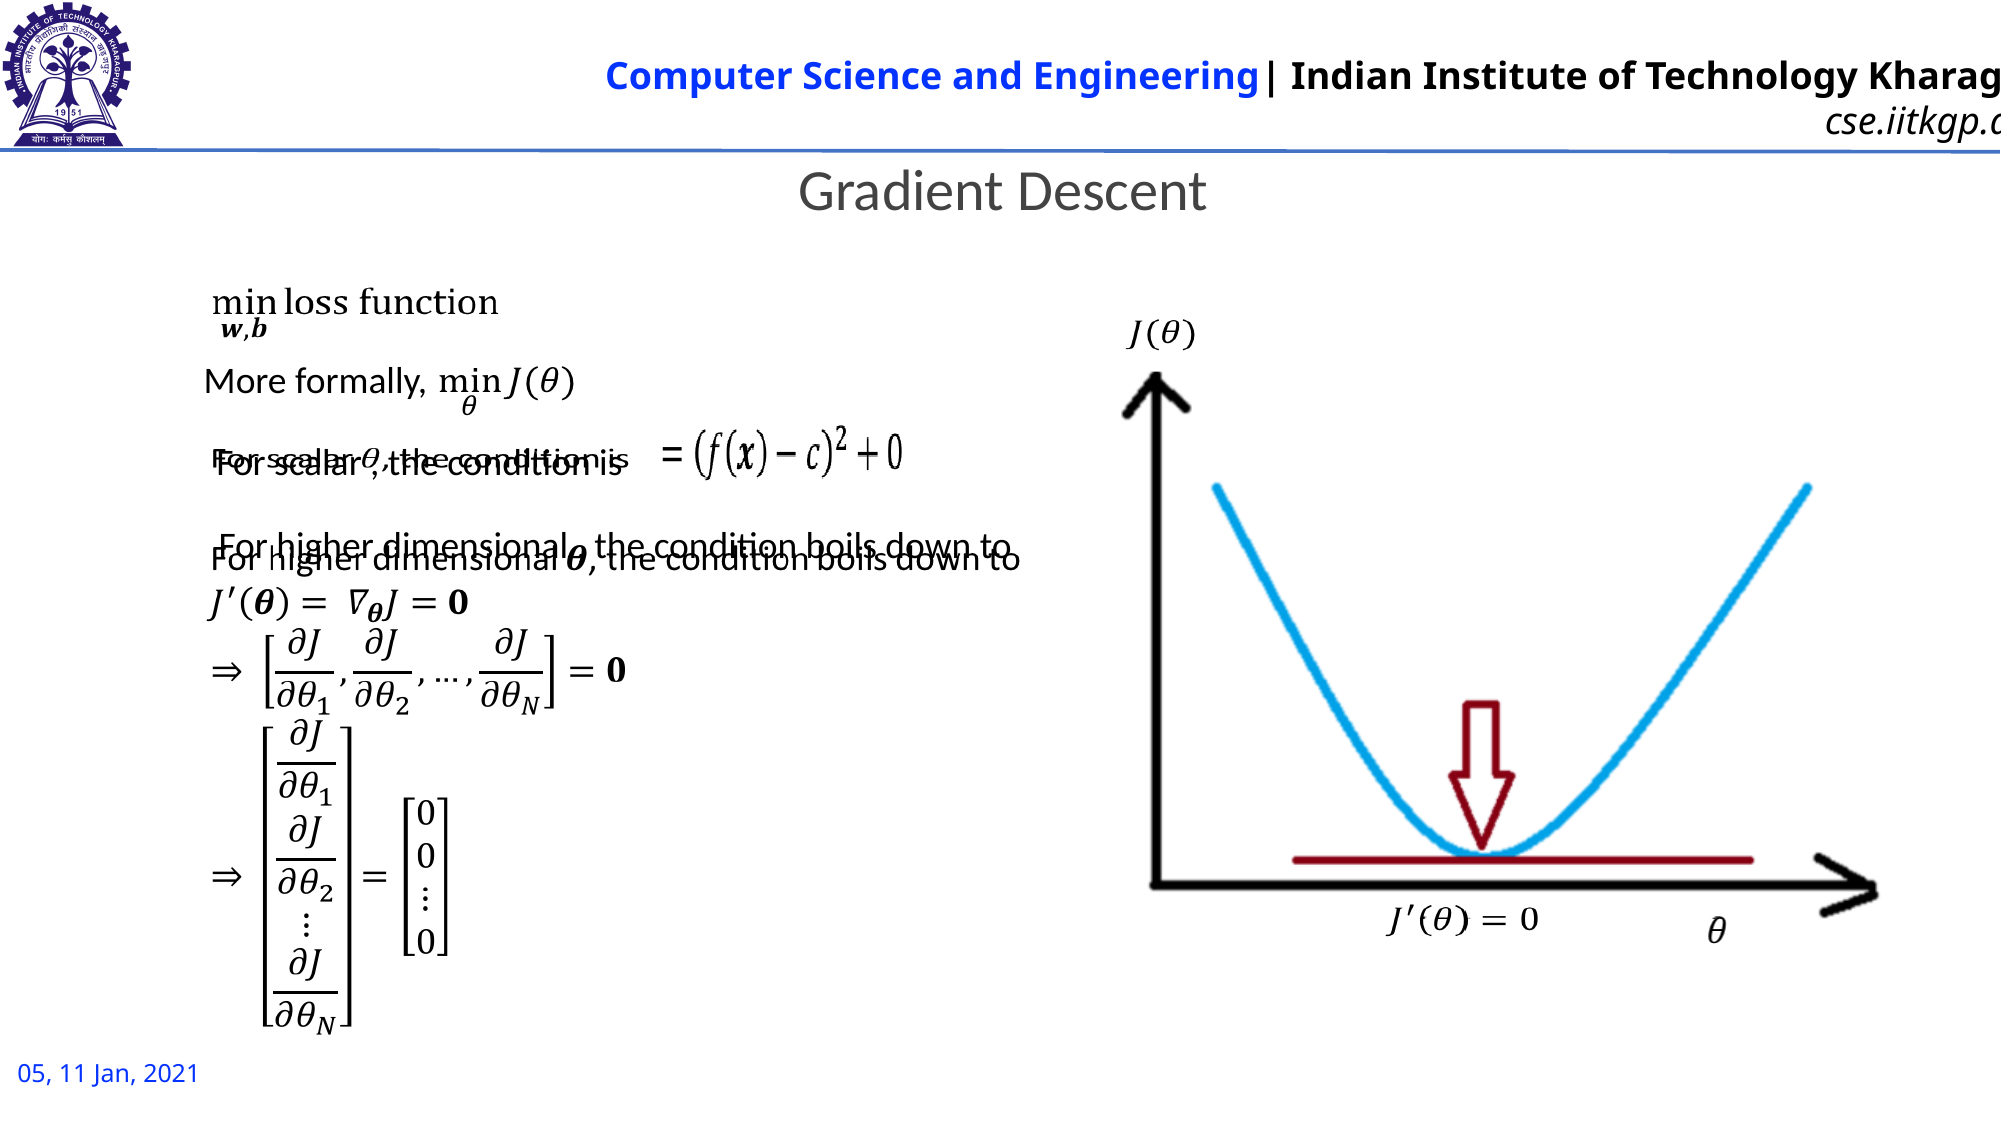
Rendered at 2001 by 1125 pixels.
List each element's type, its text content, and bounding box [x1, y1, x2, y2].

text_box Gradient Descent [305, 136, 1702, 232]
text_box [187, 514, 1044, 1058]
text_box [419, 349, 598, 424]
text_box [1109, 304, 1218, 366]
text_box [197, 277, 513, 348]
picture [2, 2, 131, 147]
text_box [187, 417, 915, 504]
text_box More formally, [189, 349, 443, 409]
slide_number 05, 11 Jan, 2021 [2, 1042, 331, 1103]
text_box [1370, 891, 1561, 952]
picture [1109, 365, 1885, 919]
text_box [1686, 900, 1748, 961]
